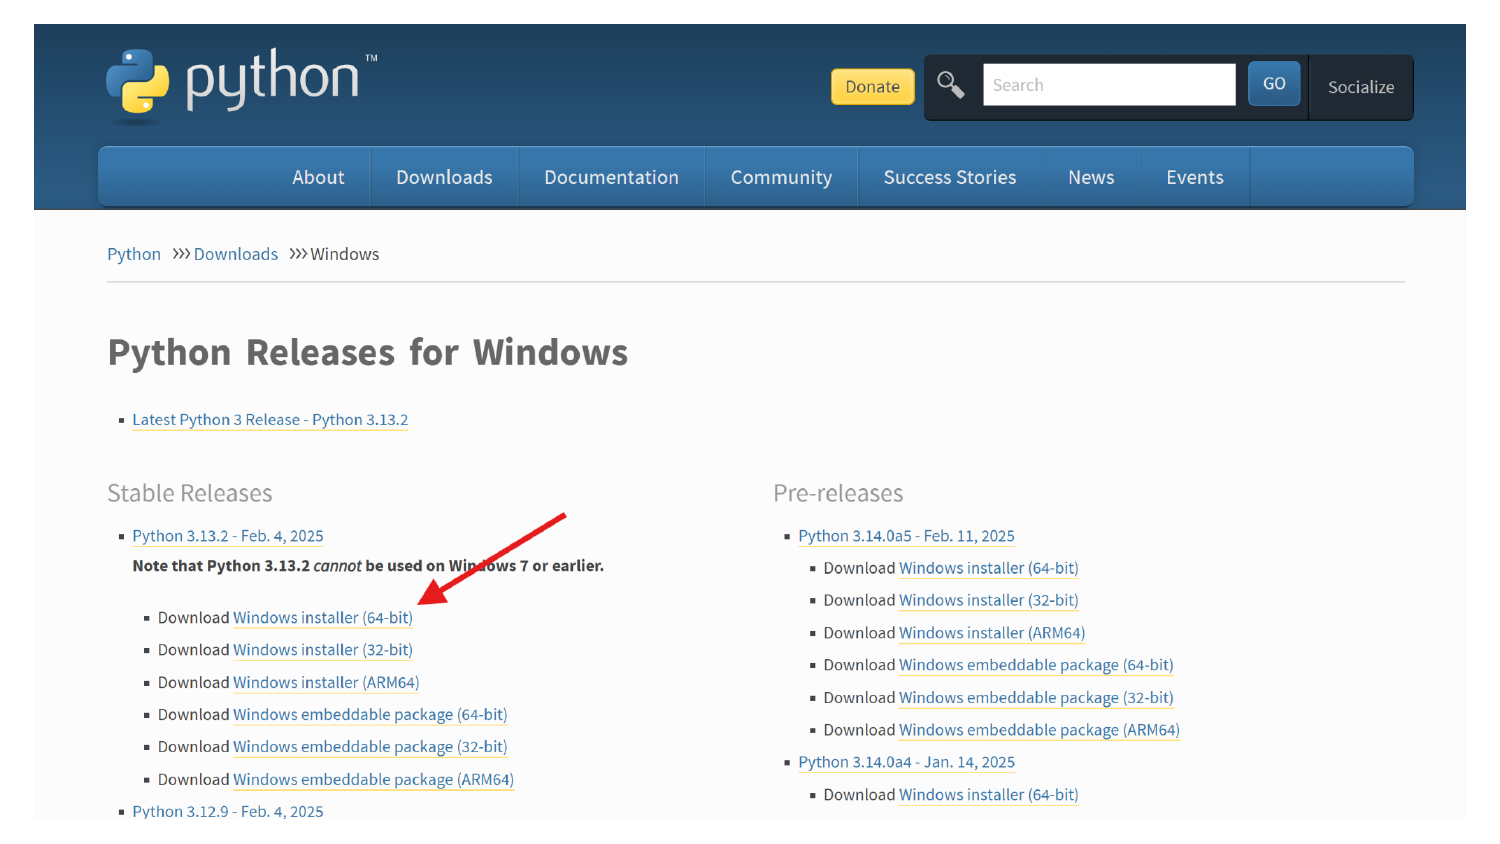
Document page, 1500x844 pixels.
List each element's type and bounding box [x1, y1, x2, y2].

picture [34, 24, 1466, 819]
